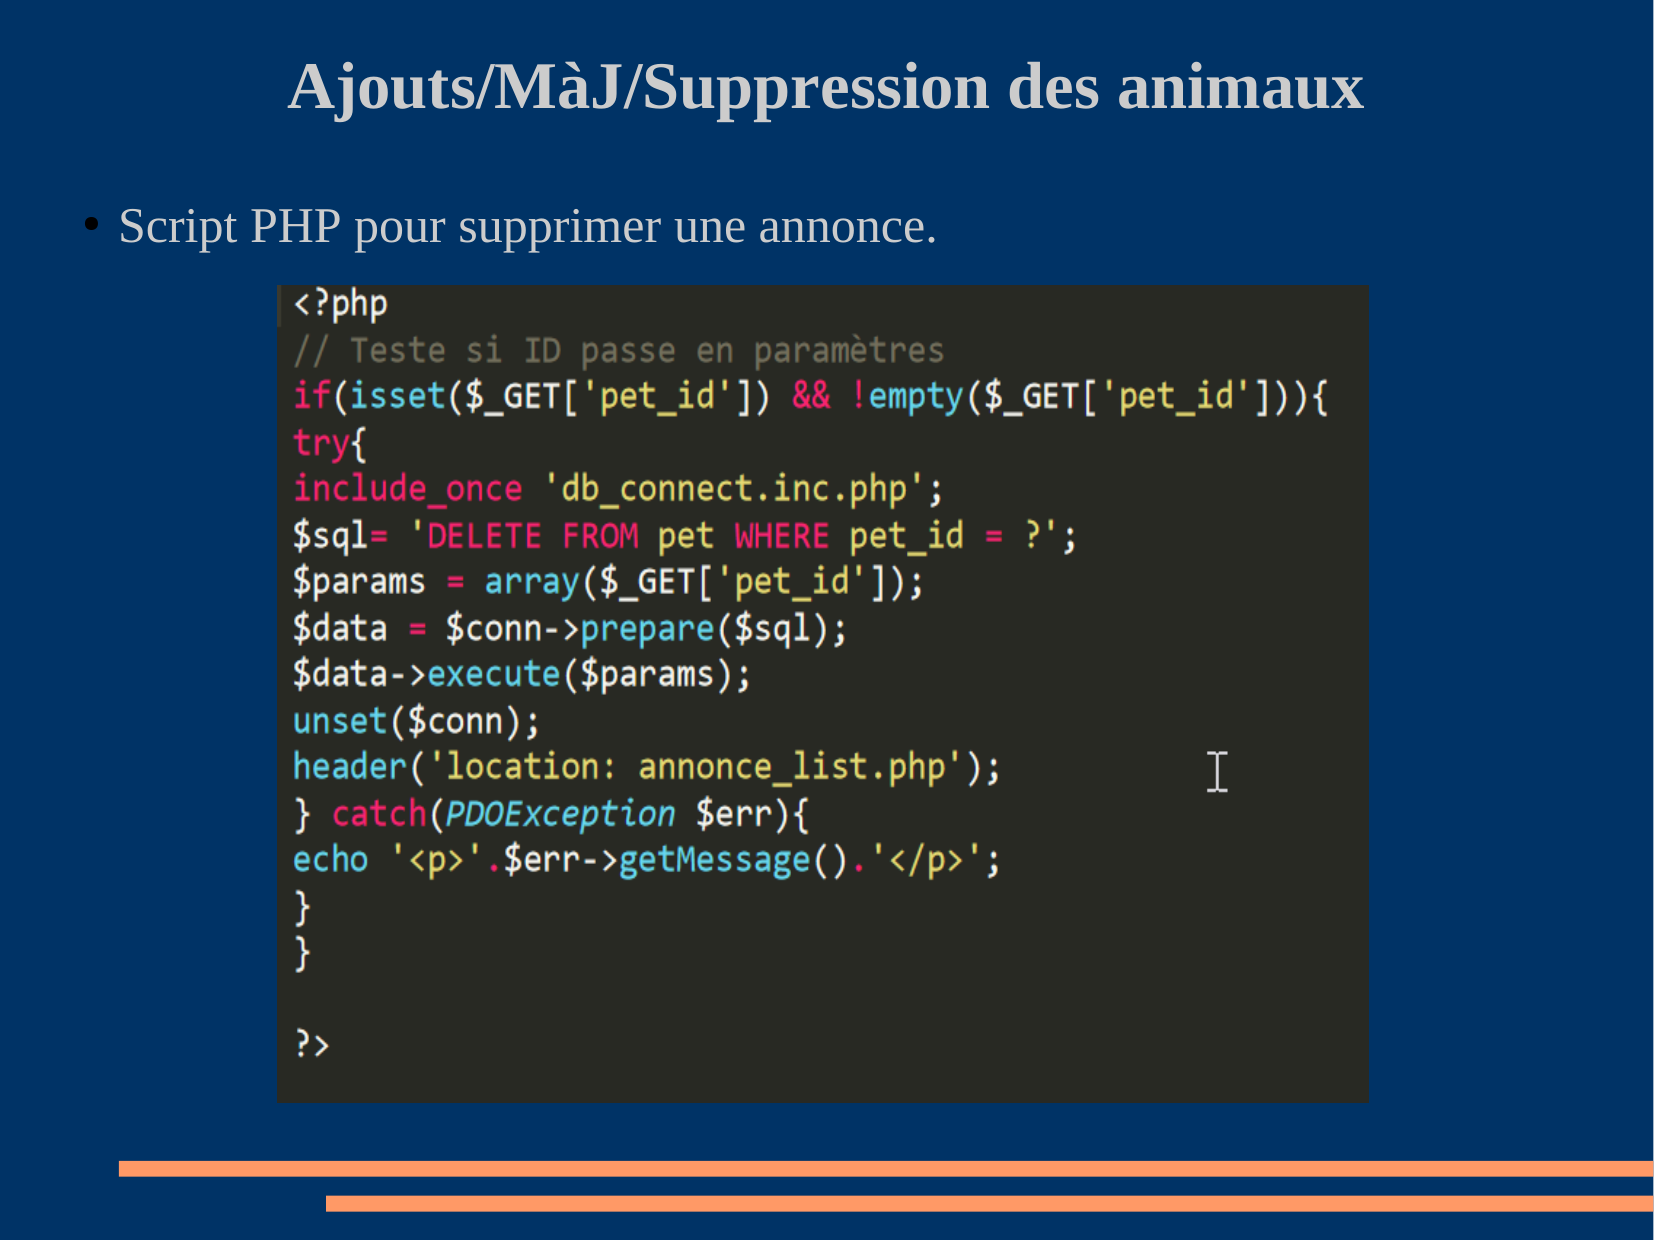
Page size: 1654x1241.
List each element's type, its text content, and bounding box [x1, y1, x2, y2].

subtitle Ajouts/MàJ/Suppression des animaux Script PHP pour supprimer une annonce. [82, 49, 1571, 1109]
